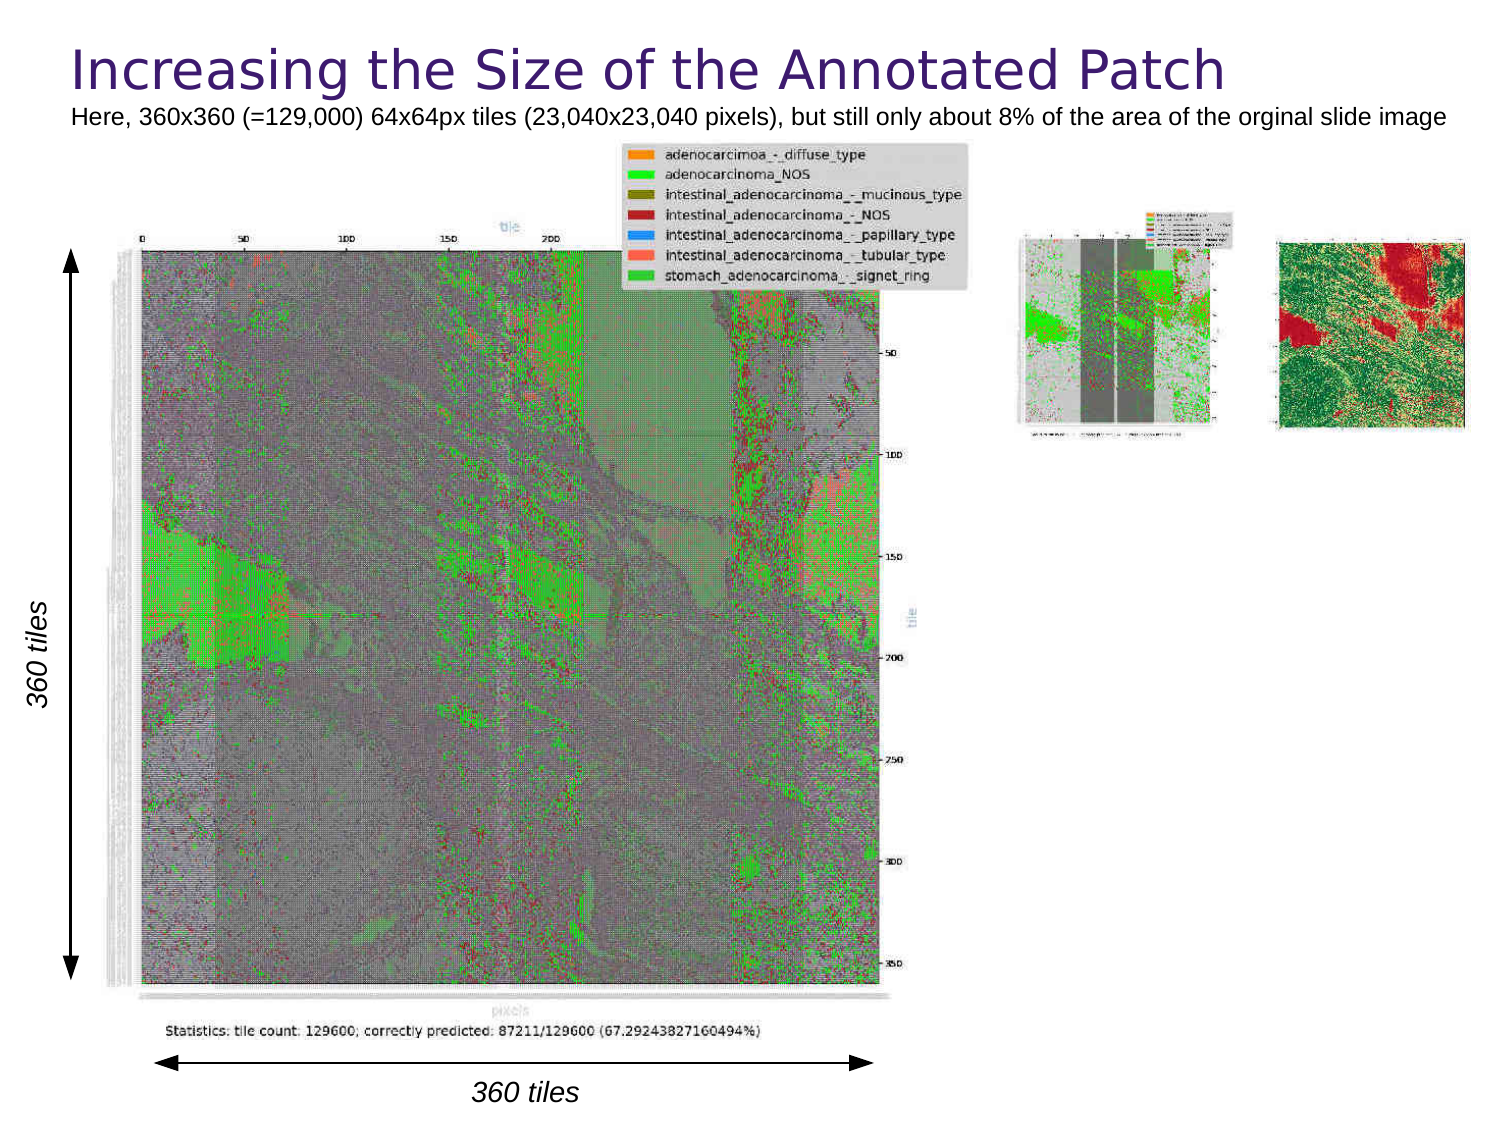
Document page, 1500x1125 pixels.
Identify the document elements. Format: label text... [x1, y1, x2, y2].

title Increasing the Size of the Annotated Patch Here, 360x360 (=129,000) 64x64px tiles (23,040x23,040 pixels), but still only about 8% of the area of the orginal slide image [70, 30, 1461, 140]
picture [101, 139, 1471, 1040]
text_box 360 tiles [11, 542, 62, 768]
text_box 360 tiles [413, 1068, 638, 1117]
